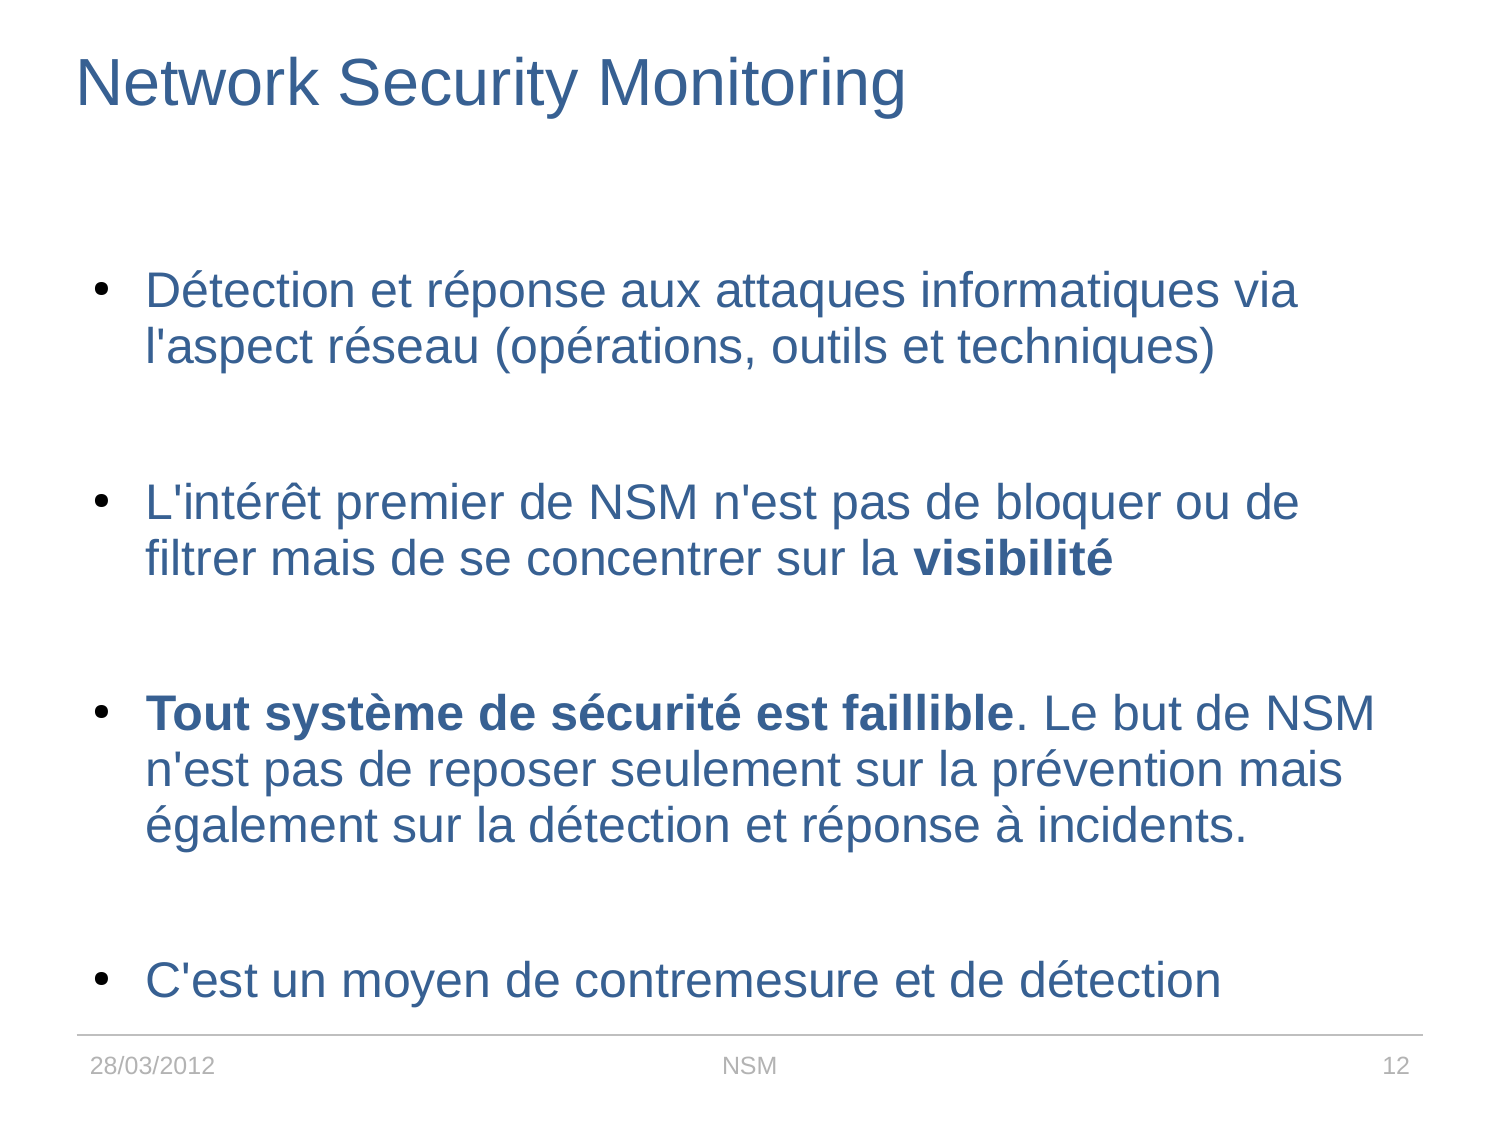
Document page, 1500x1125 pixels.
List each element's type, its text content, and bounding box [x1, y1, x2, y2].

list Détection et réponse aux attaques informatiques via l'aspect réseau (opérations, outils et techniques) L'intérêt premier de NSM n'est pas de bloquer ou de filtrer mais de se concentrer sur la visibilité Tout système de sécurité est faillible. Le but de NSM n'est pas de reposer seulement sur la prévention mais également sur la détection et réponse à incidents. C'est un moyen de contremesure et de détection [75, 262, 1425, 1018]
title Network Security Monitoring [75, 45, 1425, 233]
